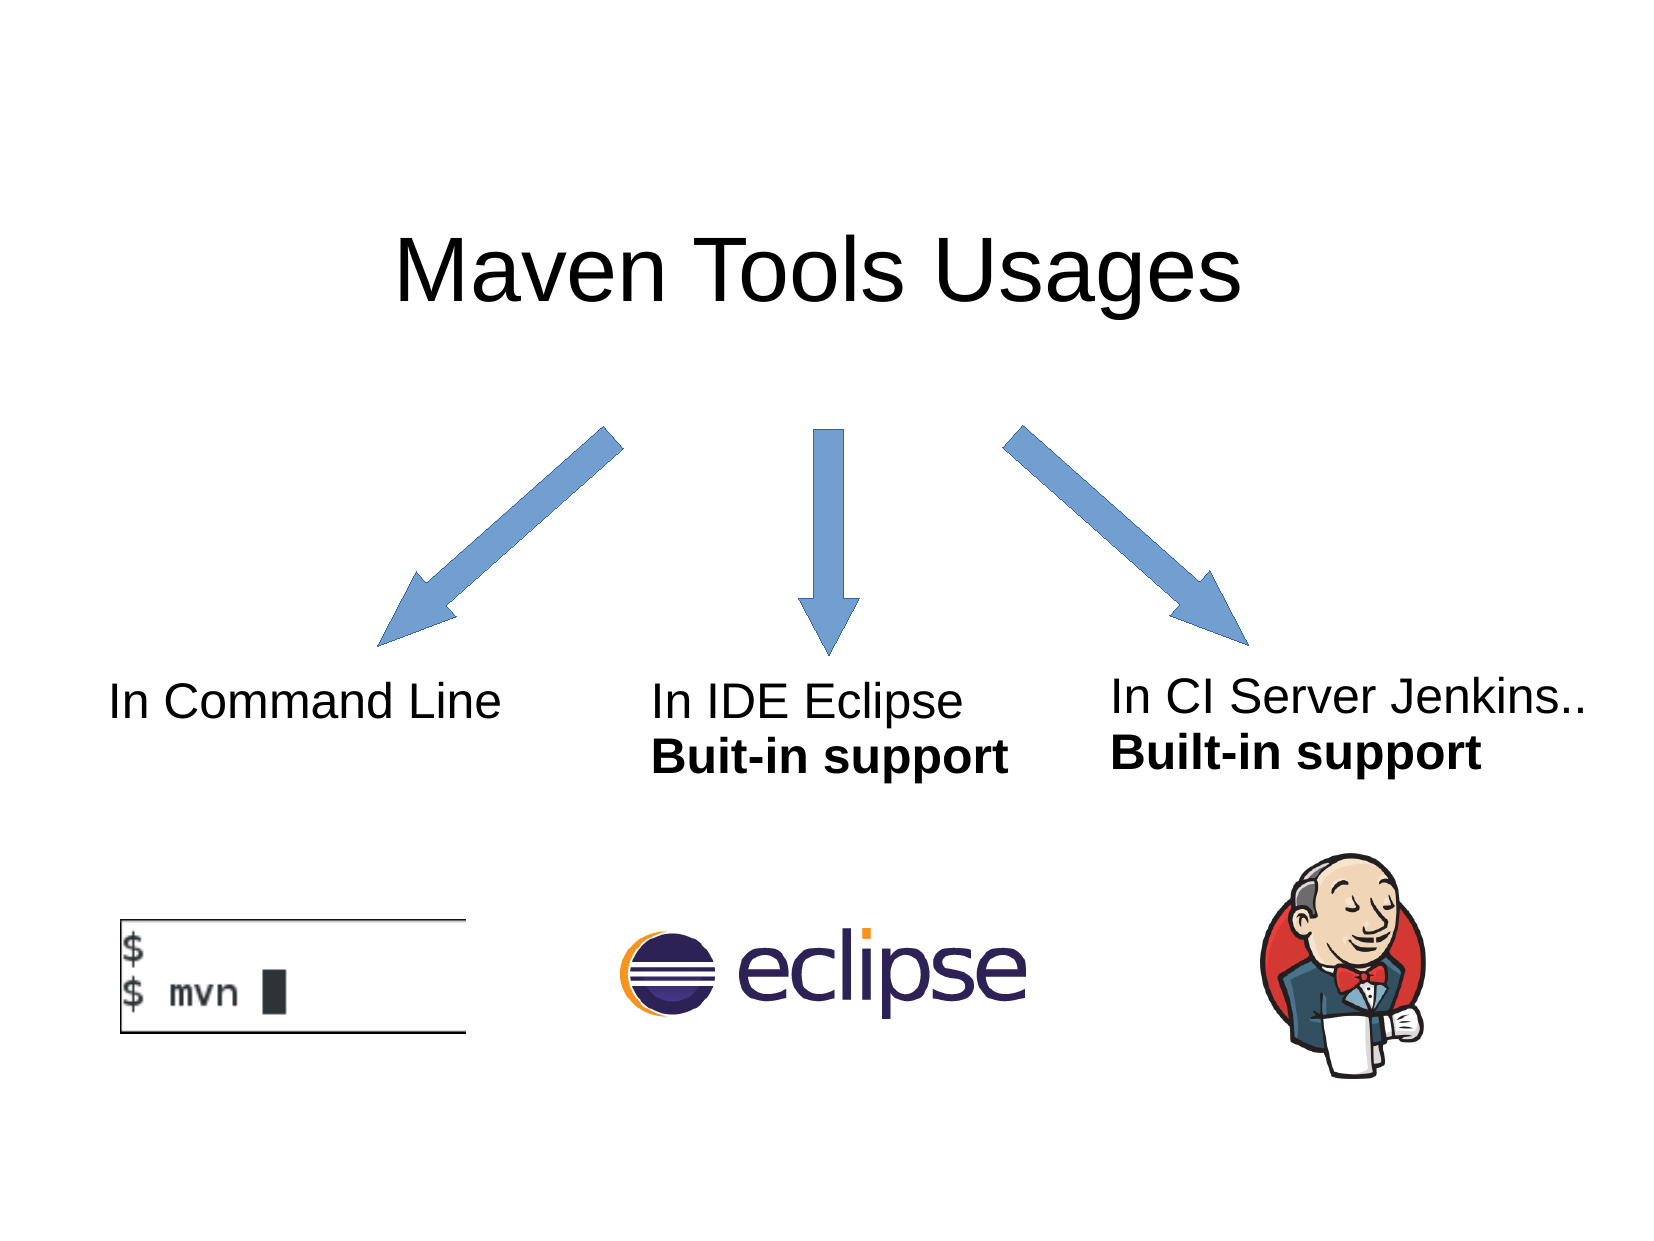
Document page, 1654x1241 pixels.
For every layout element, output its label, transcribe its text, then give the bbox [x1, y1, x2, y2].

text_box In IDE Eclipse Buit-in support [635, 665, 1095, 848]
text_box [798, 429, 860, 656]
title Maven Tools Usages [75, 165, 1564, 373]
text_box [377, 426, 624, 647]
picture [620, 928, 1026, 1019]
text_box [1002, 425, 1249, 646]
picture [1260, 853, 1426, 1079]
text_box In CI Server Jenkins.. Built-in support [1095, 661, 1624, 901]
picture [120, 919, 466, 1034]
text_box In Command Line [93, 665, 619, 848]
